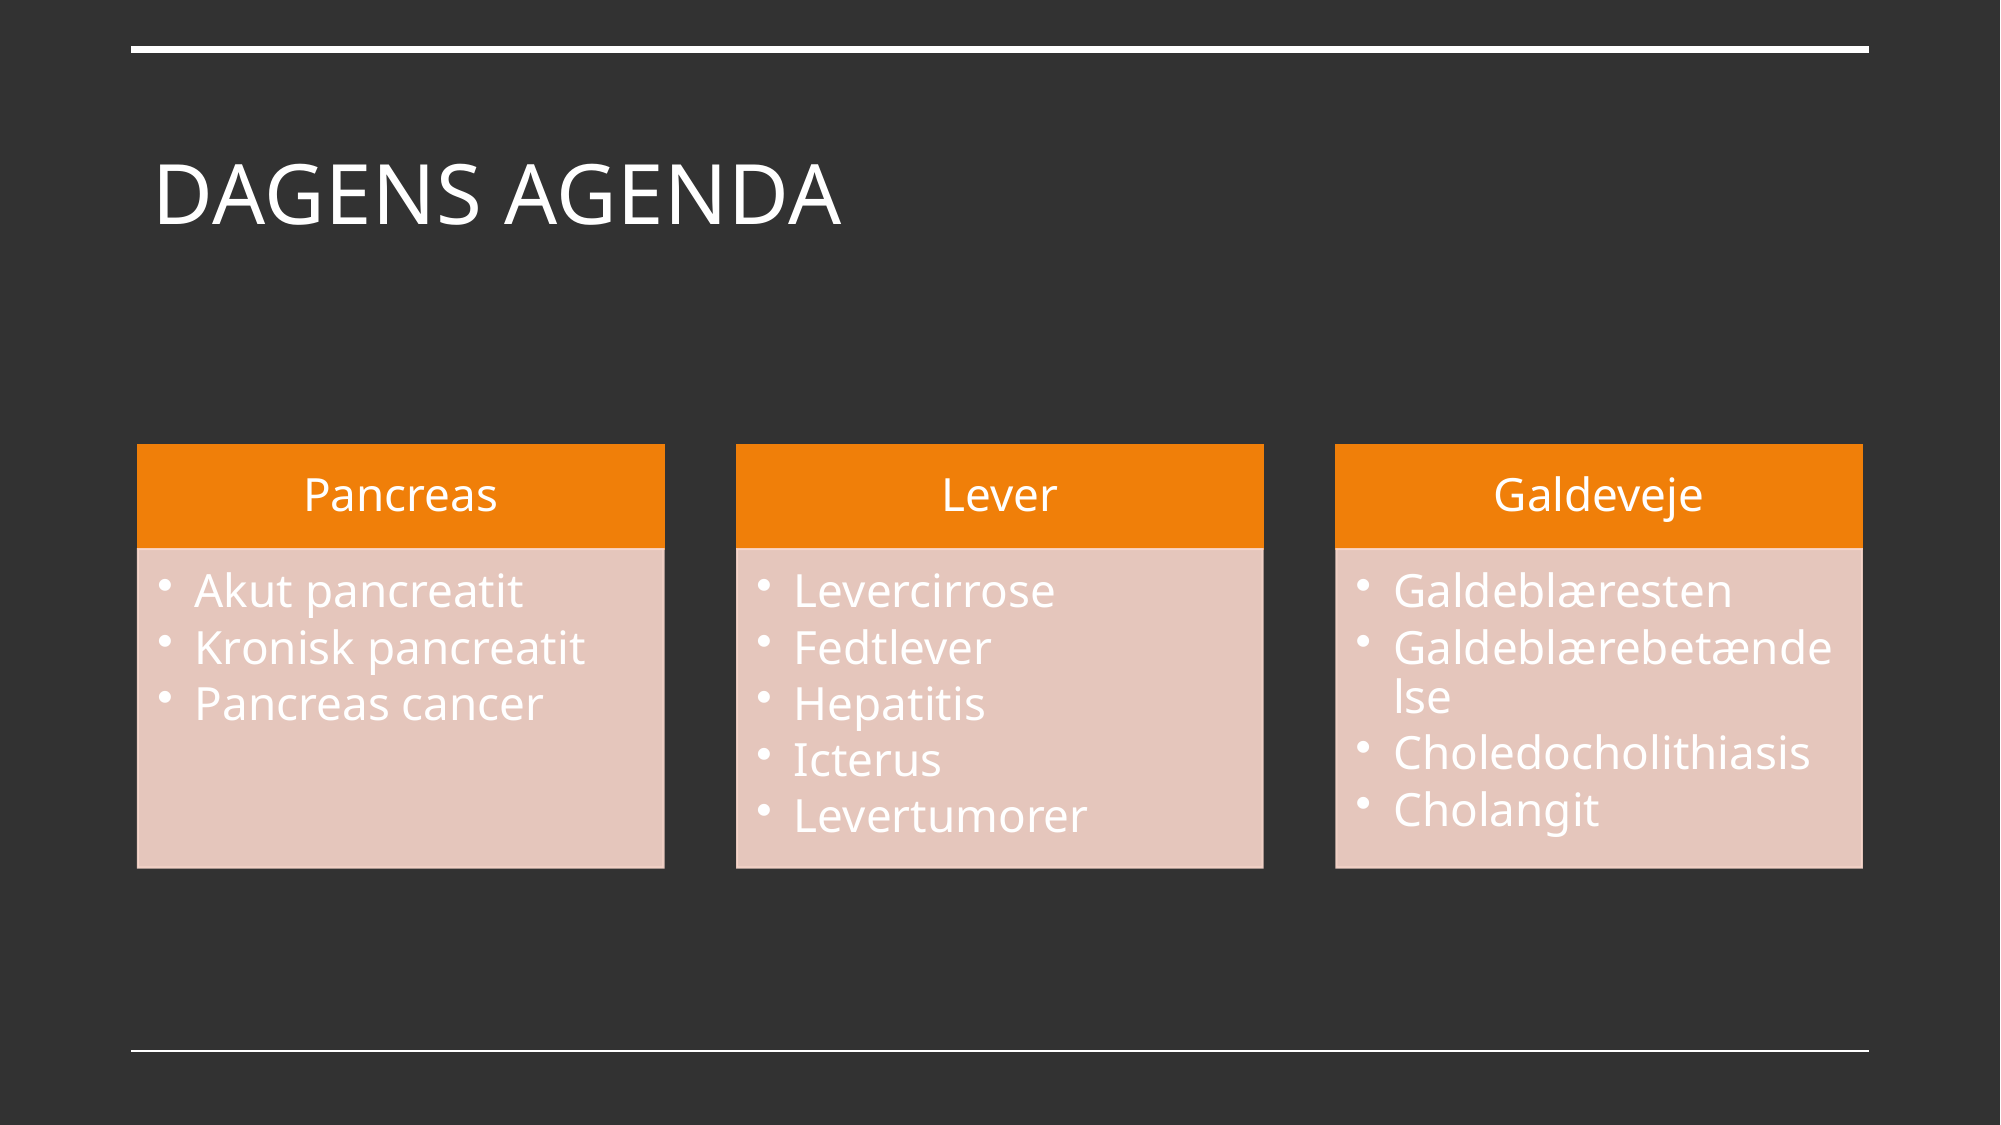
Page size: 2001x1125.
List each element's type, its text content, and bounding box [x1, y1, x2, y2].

text_box Lever [737, 445, 1263, 549]
text_box Akut pancreatit Kronisk pancreatit Pancreas cancer [137, 549, 664, 868]
text_box Galdeblæresten Galdeblærebetændelse Choledocholithiasis Cholangit [1336, 549, 1862, 868]
title Dagens agenda [137, 134, 1863, 352]
text_box Pancreas [137, 445, 664, 549]
text_box Levercirrose Fedtlever Hepatitis Icterus Levertumorer [737, 549, 1263, 868]
text_box Galdeveje [1336, 445, 1862, 549]
